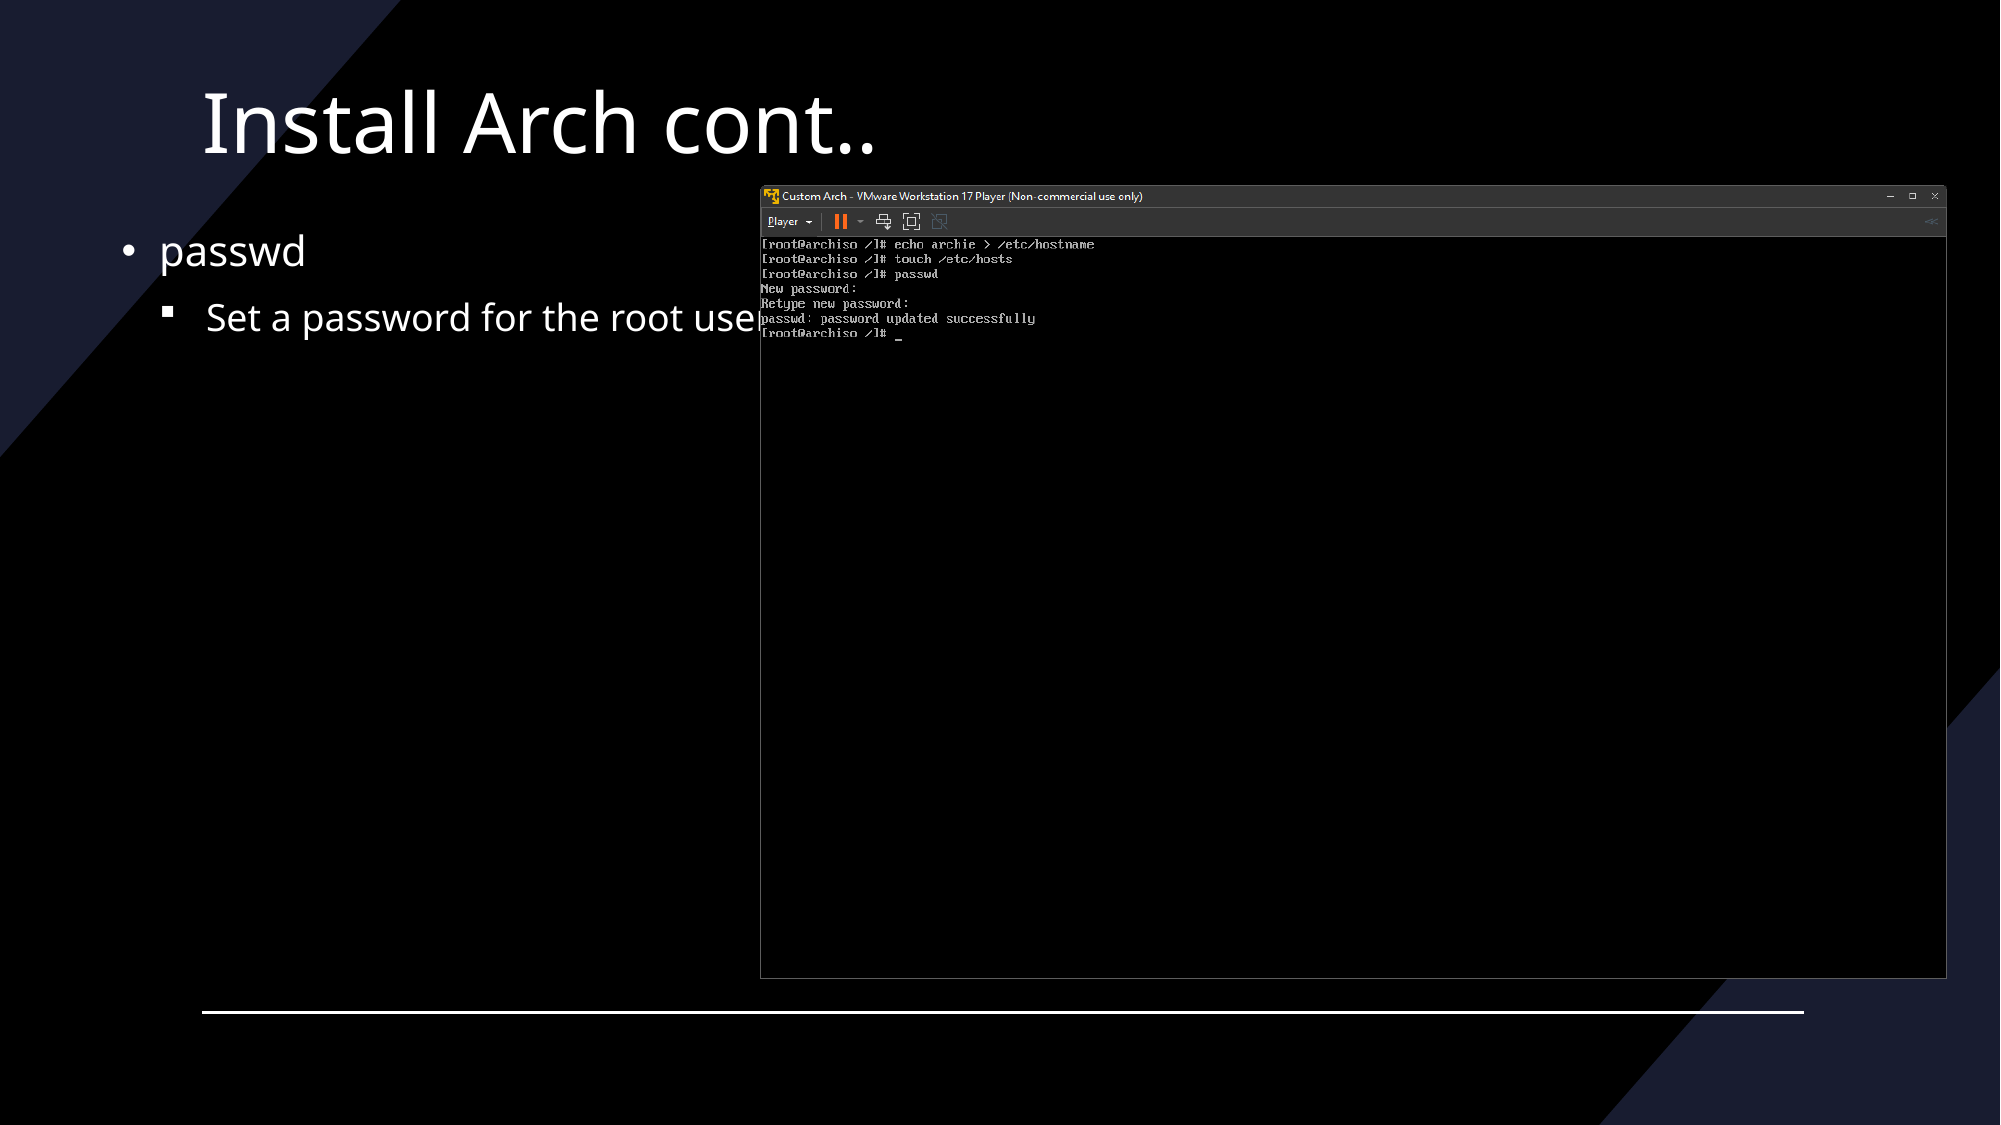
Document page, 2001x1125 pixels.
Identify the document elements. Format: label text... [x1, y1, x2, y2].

text_box passwd Set a password for the root user [106, 207, 760, 925]
picture [760, 185, 1947, 979]
title Install Arch cont.. [187, 0, 1000, 207]
